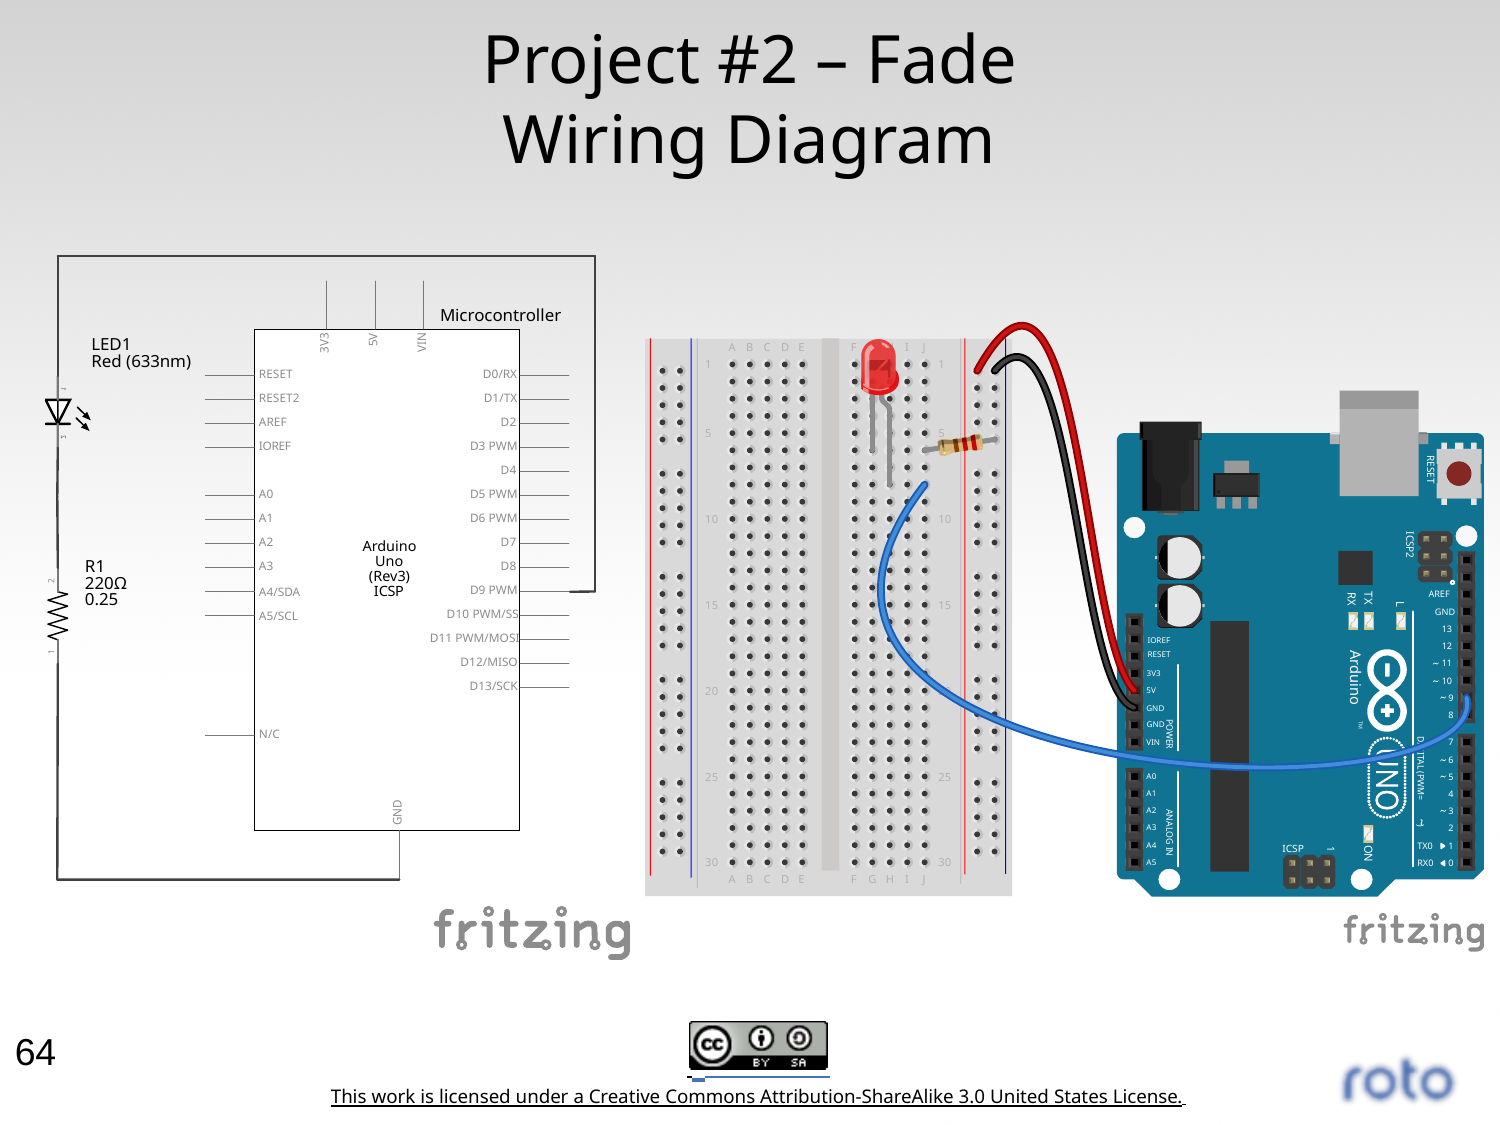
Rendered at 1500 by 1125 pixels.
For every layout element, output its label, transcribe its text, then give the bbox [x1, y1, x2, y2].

title Project #2 – Fade Wiring Diagram [112, 2, 1388, 190]
picture [0, 0, 1500, 1125]
